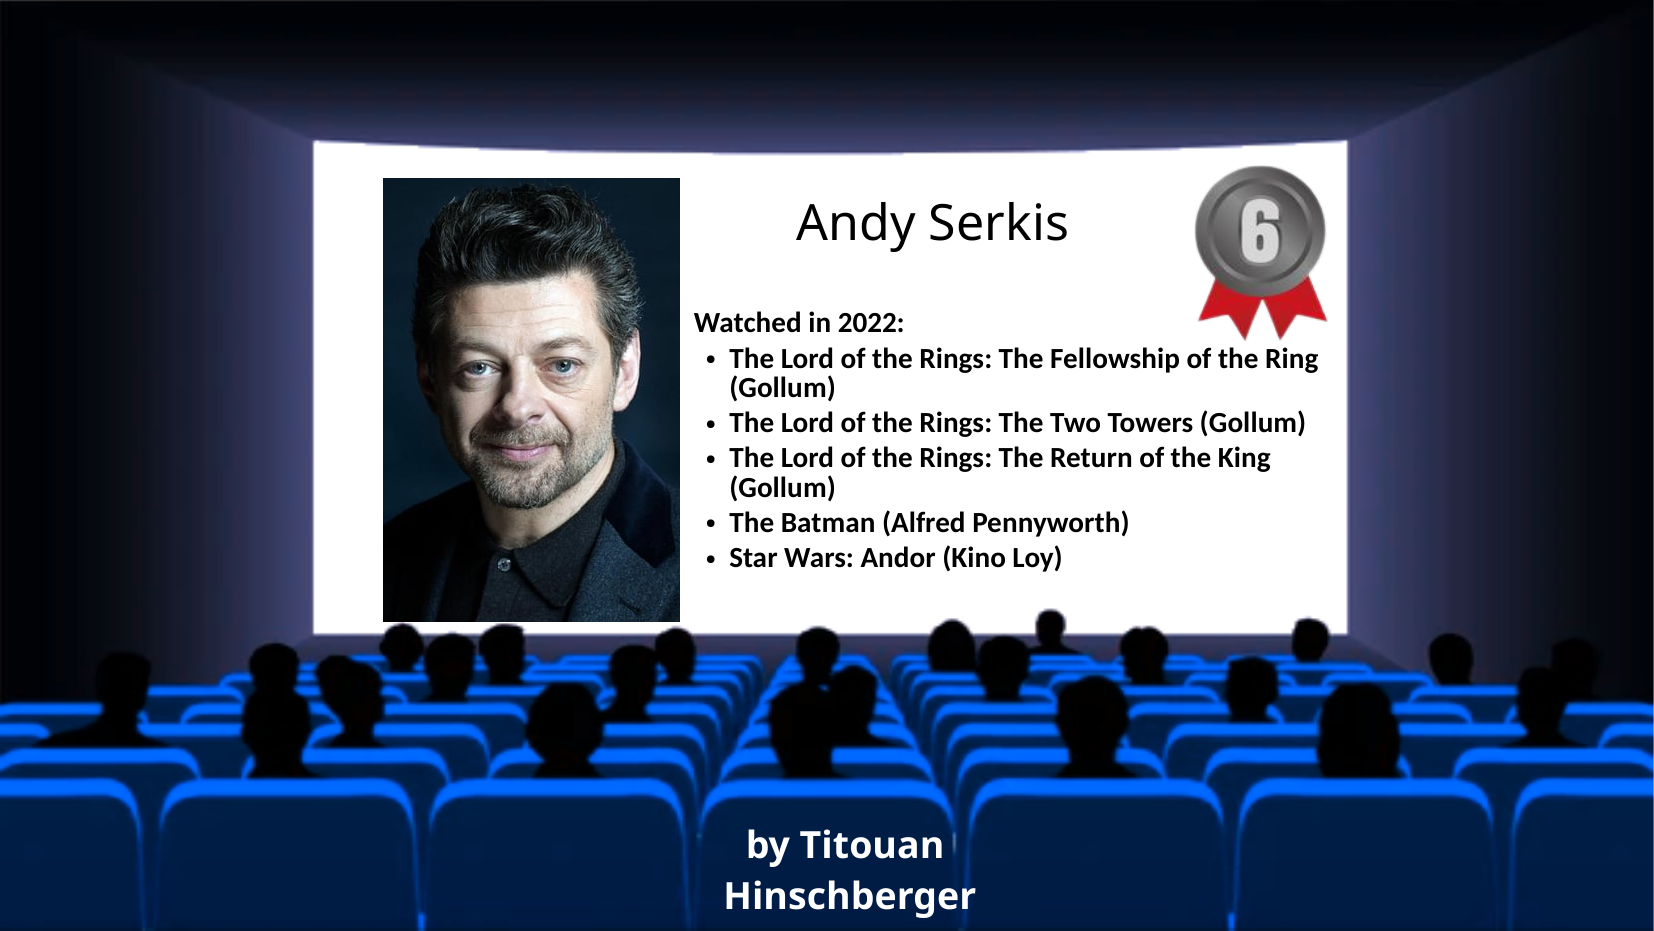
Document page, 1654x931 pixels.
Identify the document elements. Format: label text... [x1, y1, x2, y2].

text_box Andy Serkis [680, 179, 1188, 265]
text_box Watched in 2022: The Lord of the Rings: The Fellowship of the Ring (Gollum) The Lord of the Rings: The Two Towers (Gollum) The Lord of the Rings: The Return of the King (Gollum) The Batman (Alfred Pennyworth) Star Wars: Andor (Kino Loy) [680, 265, 1347, 621]
picture [0, 0, 1654, 931]
